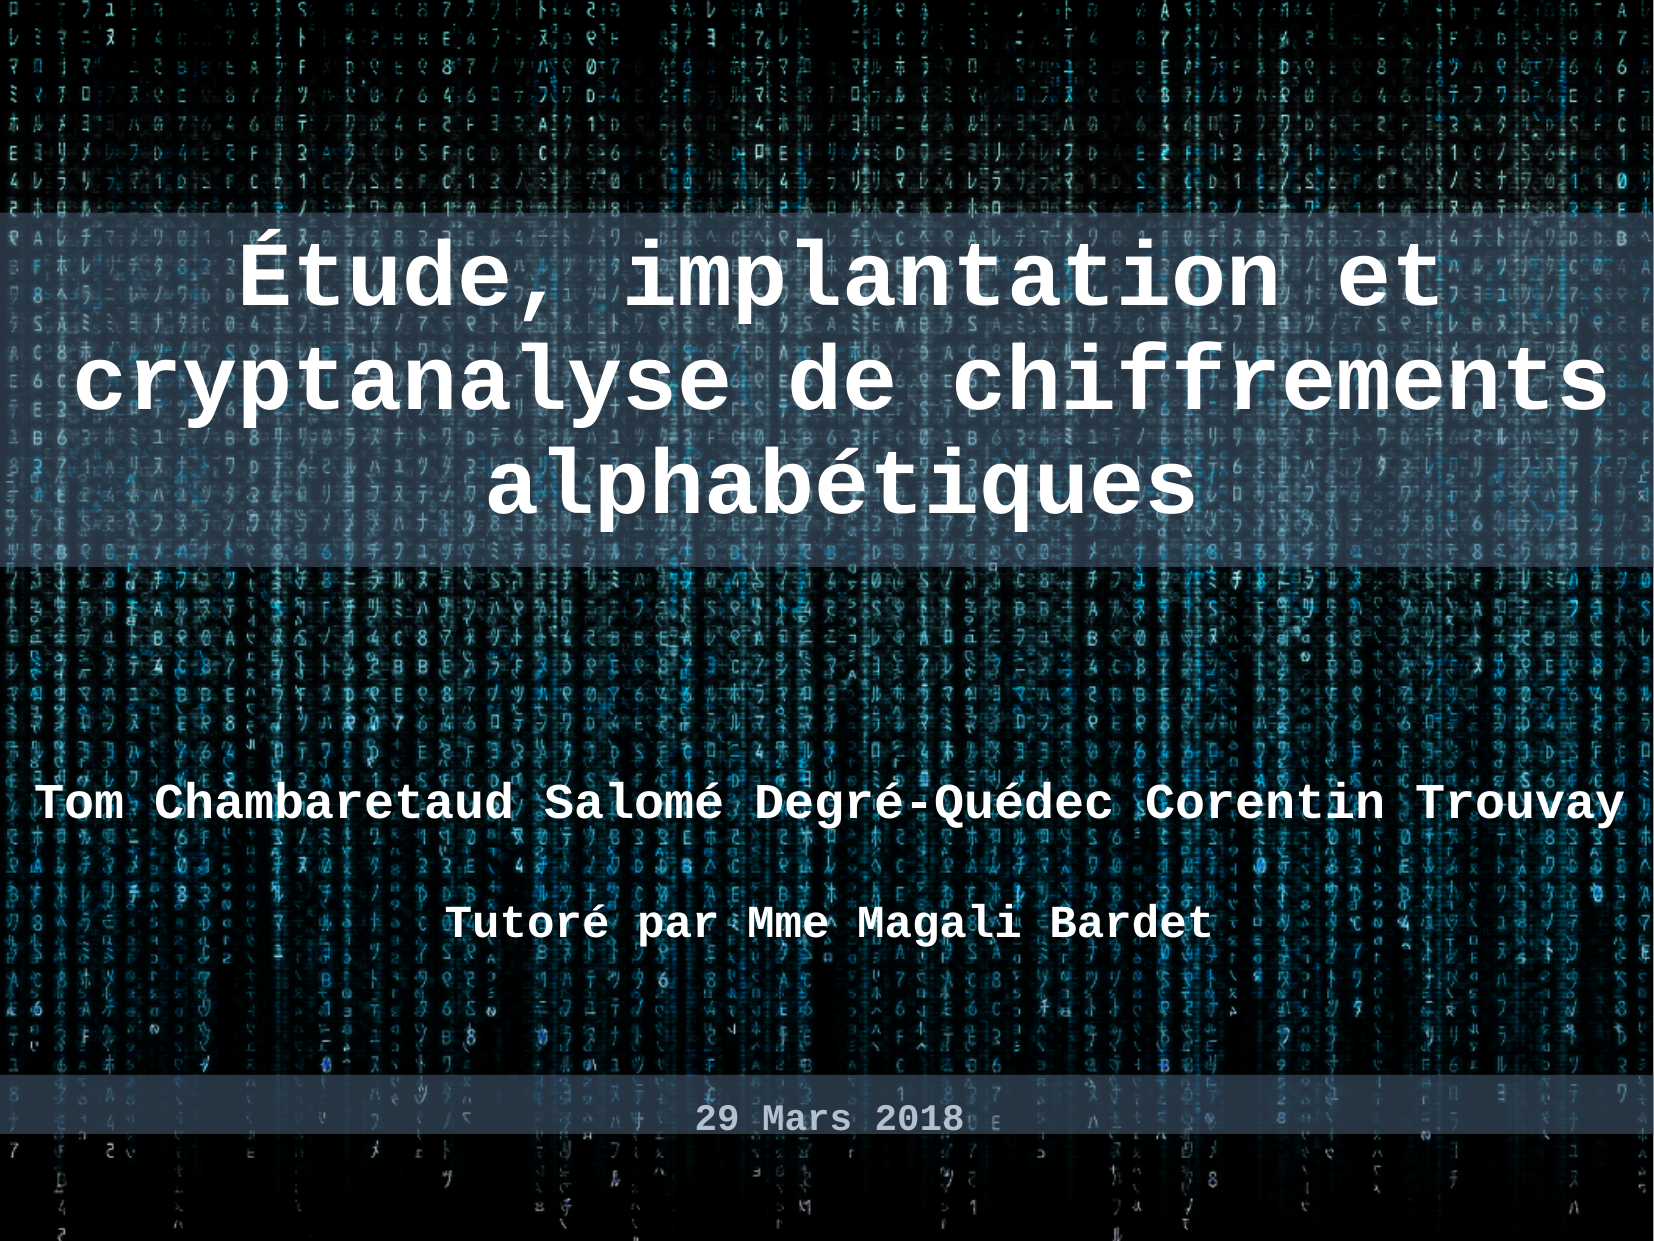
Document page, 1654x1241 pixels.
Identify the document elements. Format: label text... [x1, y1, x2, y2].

title Étude, implantation et cryptanalyse de chiffrements alphabétiques [0, 0, 1654, 566]
text_box [0, 1074, 1654, 1134]
subtitle Tom Chambaretaud Salomé Degré-Quédec Corentin Trouvay Tutoré par Mme Magali Bardet 29 Mars 2018 [0, 1134, 1654, 1241]
subtitle Tom Chambaretaud Salomé Degré-Quédec Corentin Trouvay Tutoré par Mme Magali Bardet 29 Mars 2018 [0, 566, 1654, 1074]
